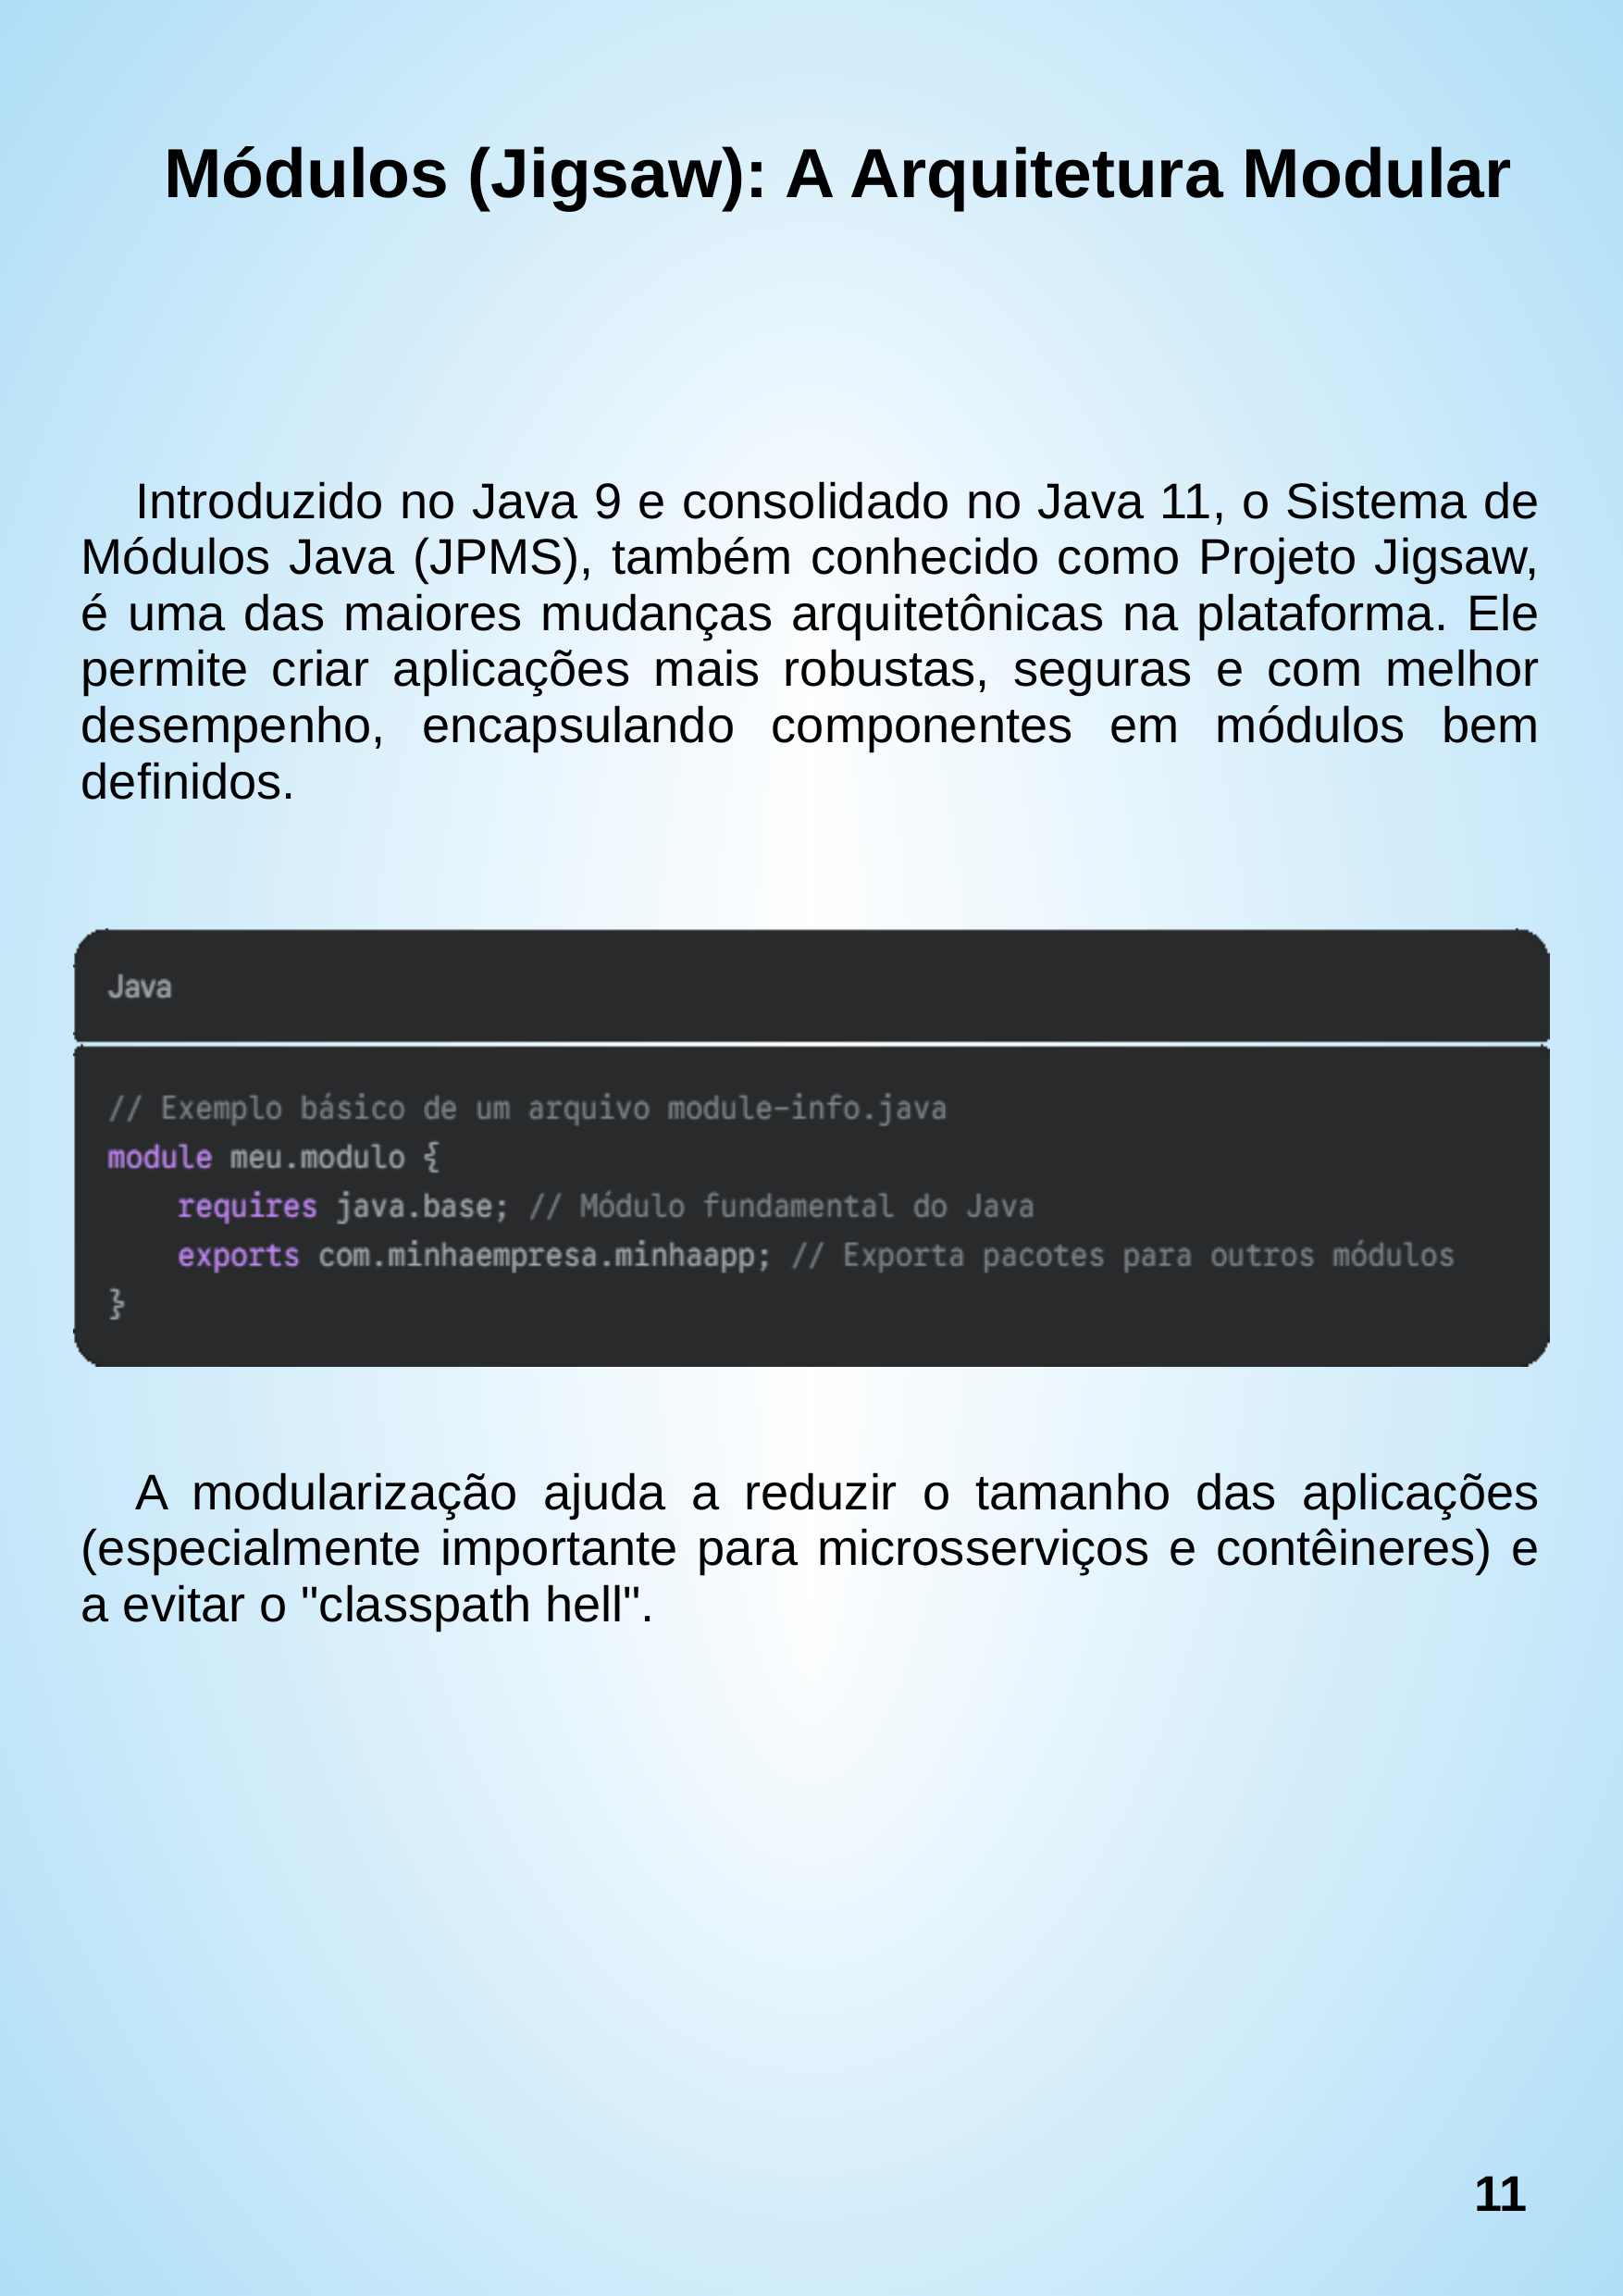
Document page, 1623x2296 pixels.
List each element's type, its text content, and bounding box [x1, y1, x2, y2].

list Introduzido no Java 9 e consolidado no Java 11, o Sistema de Módulos Java (JPMS), também conhecido como Projeto Jigsaw, é uma das maiores mudanças arquitetônicas na plataforma. Ele permite criar aplicações mais robustas, seguras e com melhor desempenho, encapsulando componentes em módulos bem definidos. A modularização ajuda a reduzir o tamanho das aplicações (especialmente importante para microsserviços e contêineres) e a evitar o "classpath hell". [81, 1367, 1542, 2051]
picture [73, 928, 1550, 1367]
title Módulos (Jigsaw): A Arquitetura Modular [81, 91, 1542, 255]
list Introduzido no Java 9 e consolidado no Java 11, o Sistema de Módulos Java (JPMS), também conhecido como Projeto Jigsaw, é uma das maiores mudanças arquitetônicas na plataforma. Ele permite criar aplicações mais robustas, seguras e com melhor desempenho, encapsulando componentes em módulos bem definidos. A modularização ajuda a reduzir o tamanho das aplicações (especialmente importante para microsserviços e contêineres) e a evitar o "classpath hell". [81, 255, 1542, 928]
